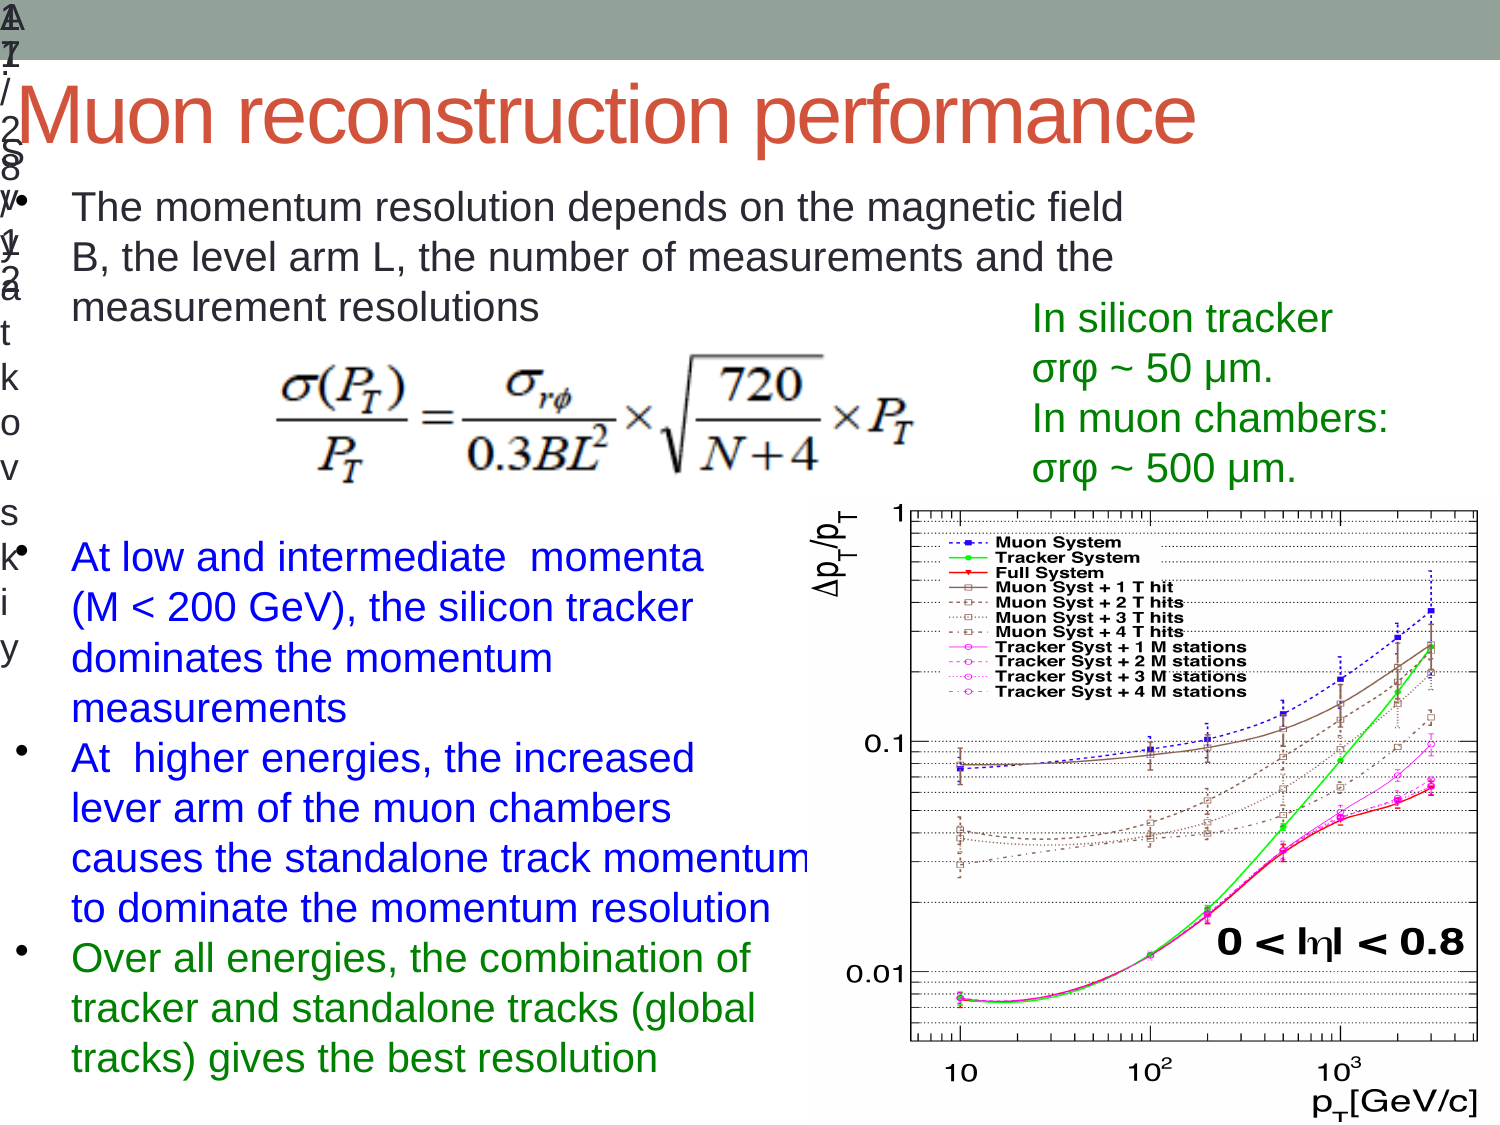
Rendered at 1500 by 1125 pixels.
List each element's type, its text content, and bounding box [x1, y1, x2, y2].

title Muon reconstruction performance [0, 28, 1350, 191]
picture [256, 327, 1498, 1122]
text_box In silicon tracker σrφ ~ 50 μm. In muon chambers: σrφ ~ 500 μm. [1016, 282, 1487, 498]
text_box The momentum resolution depends on the magnetic field B, the level arm L, the number of measurements and the measurement resolutions At low and intermediate momenta (M < 200 GeV), the silicon tracker dominates the momentum measurements At higher energies, the increased lever arm of the muon chambers causes the standalone track momentum to dominate the momentum resolution Over all energies, the combination of tracker and standalone tracks (global tracks) gives the best resolution [0, 172, 1174, 1088]
